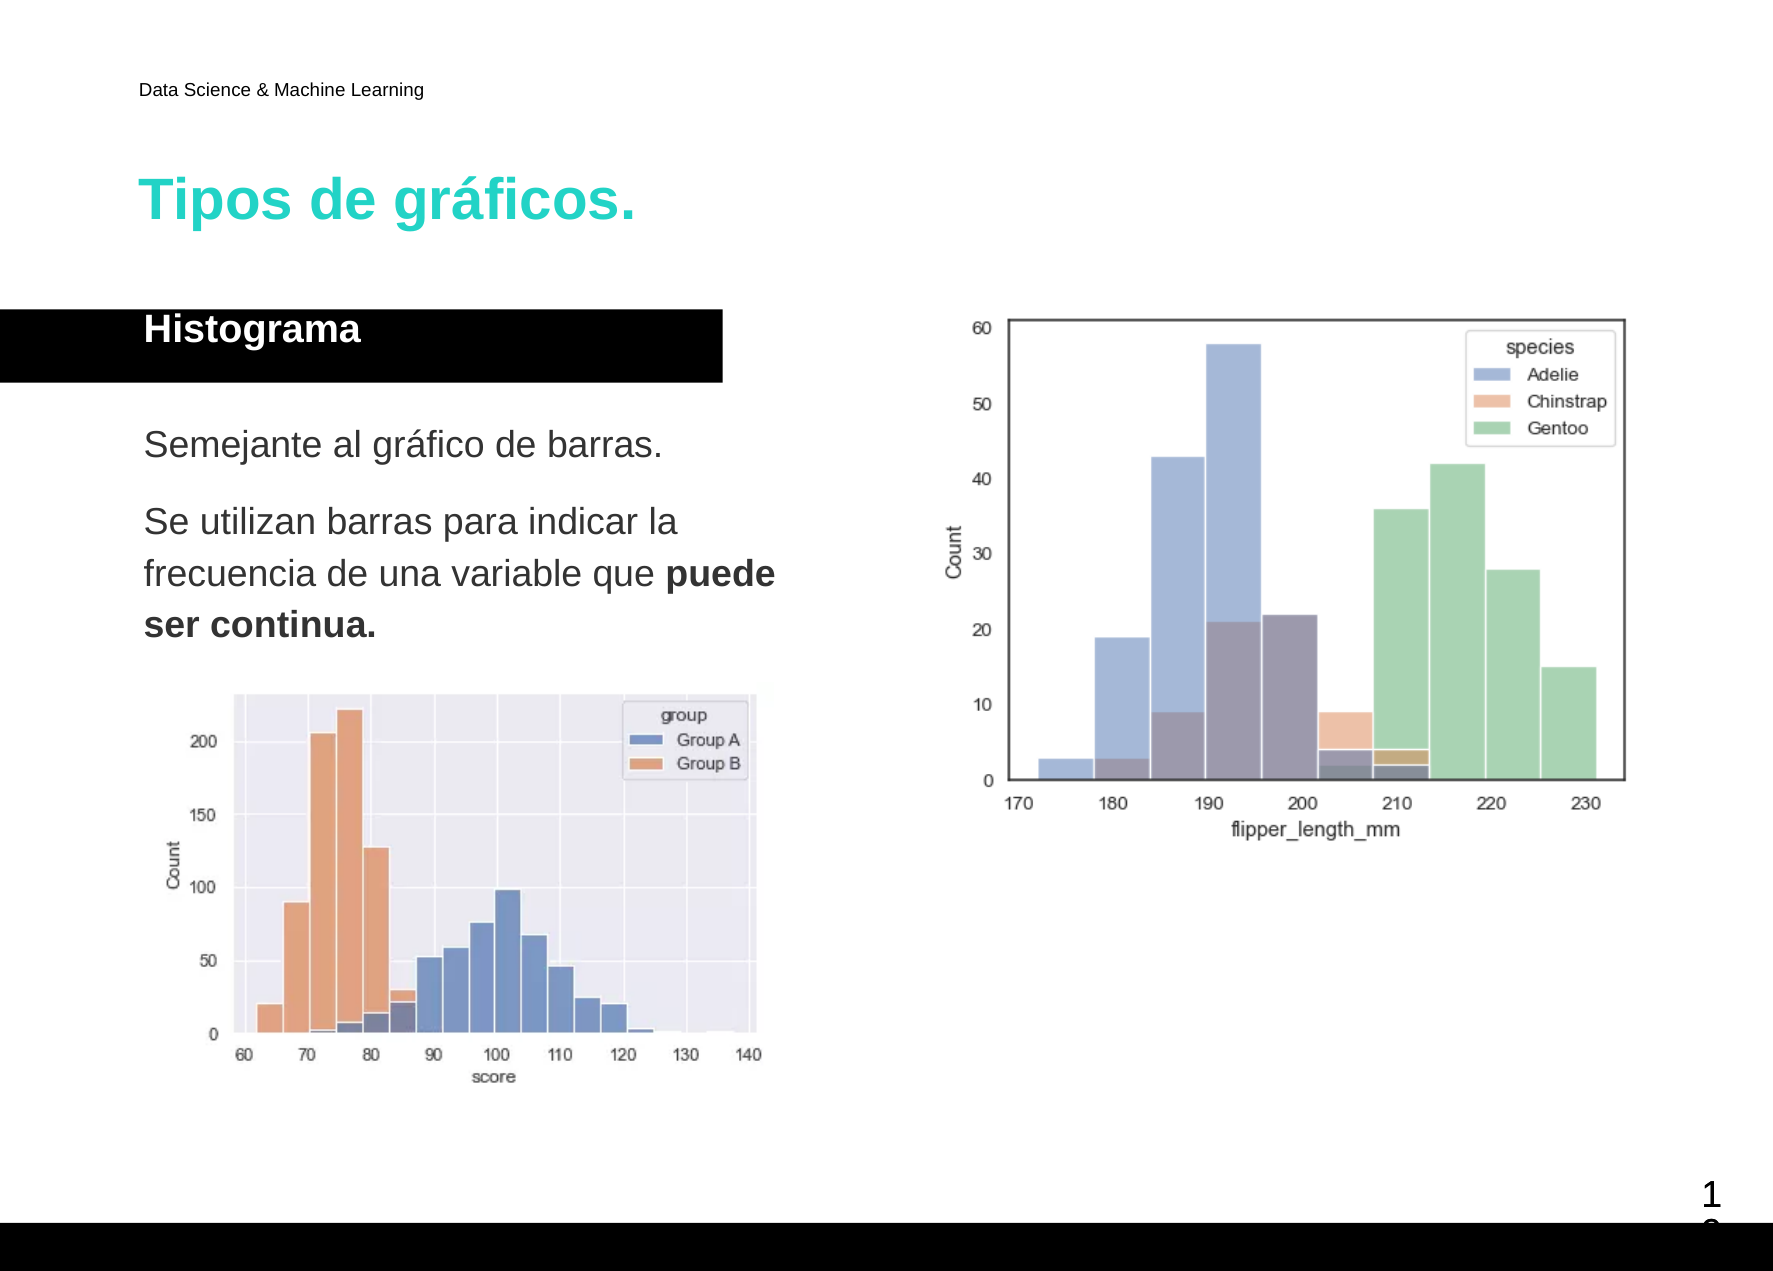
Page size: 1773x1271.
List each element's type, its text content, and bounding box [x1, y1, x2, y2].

list Histograma [128, 288, 792, 380]
list Semejante al gráfico de barras. Se utilizan barras para indicar la frecuencia de una variable que puede ser continua. [128, 406, 832, 1037]
list Data Science & Machine Learning [123, 70, 1562, 116]
text_box 1 [1686, 1162, 1756, 1223]
picture [156, 682, 774, 1097]
picture [933, 309, 1636, 852]
text_box [0, 309, 723, 383]
title Tipos de gráficos. [123, 147, 1562, 248]
